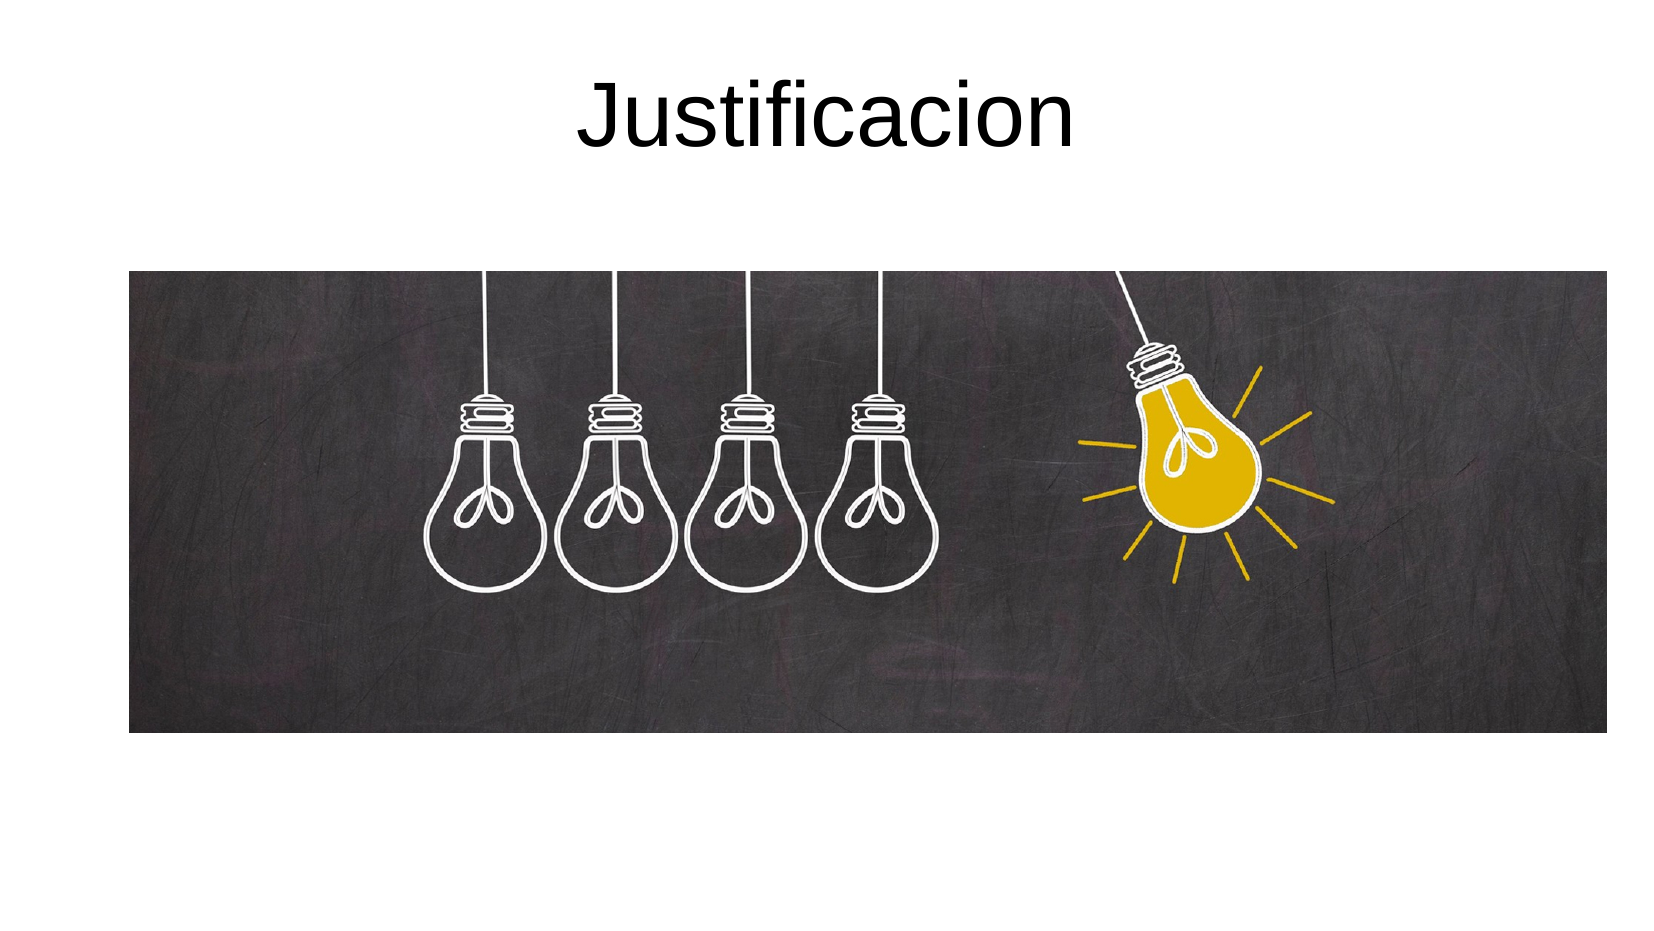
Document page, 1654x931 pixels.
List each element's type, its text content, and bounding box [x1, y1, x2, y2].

picture [129, 271, 1607, 733]
title Justificacion [82, 37, 1571, 193]
